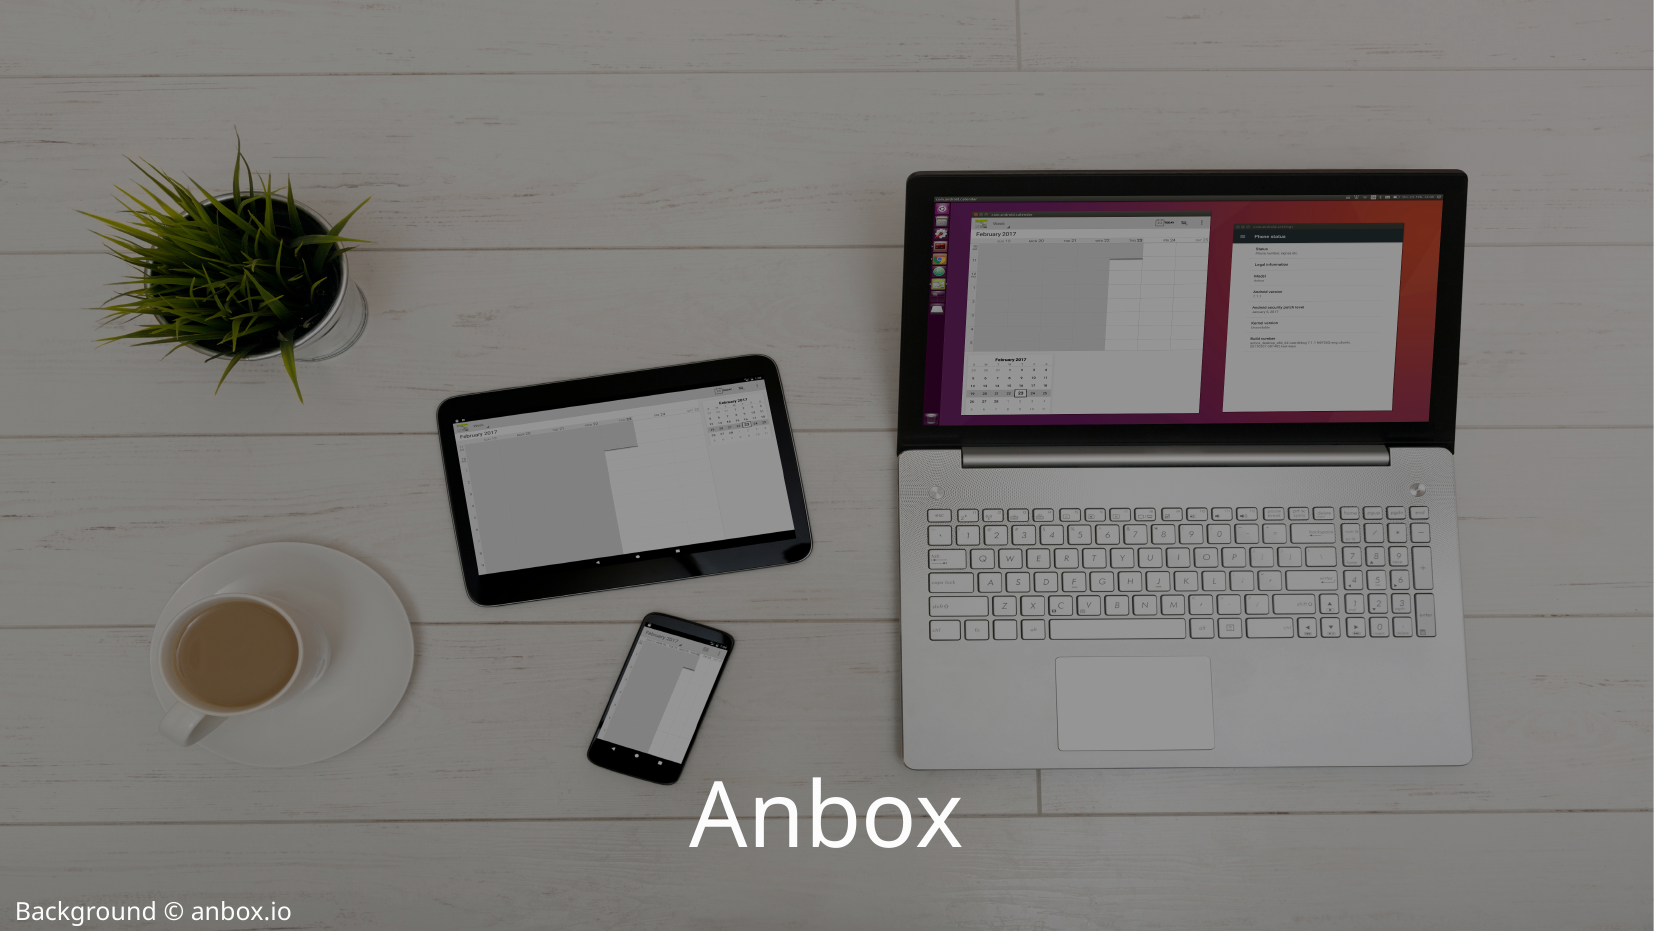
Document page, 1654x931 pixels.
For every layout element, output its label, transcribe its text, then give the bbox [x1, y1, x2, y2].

title Anbox [82, 708, 1571, 916]
picture [0, 0, 1654, 931]
text_box Background © anbox.io [0, 885, 360, 929]
